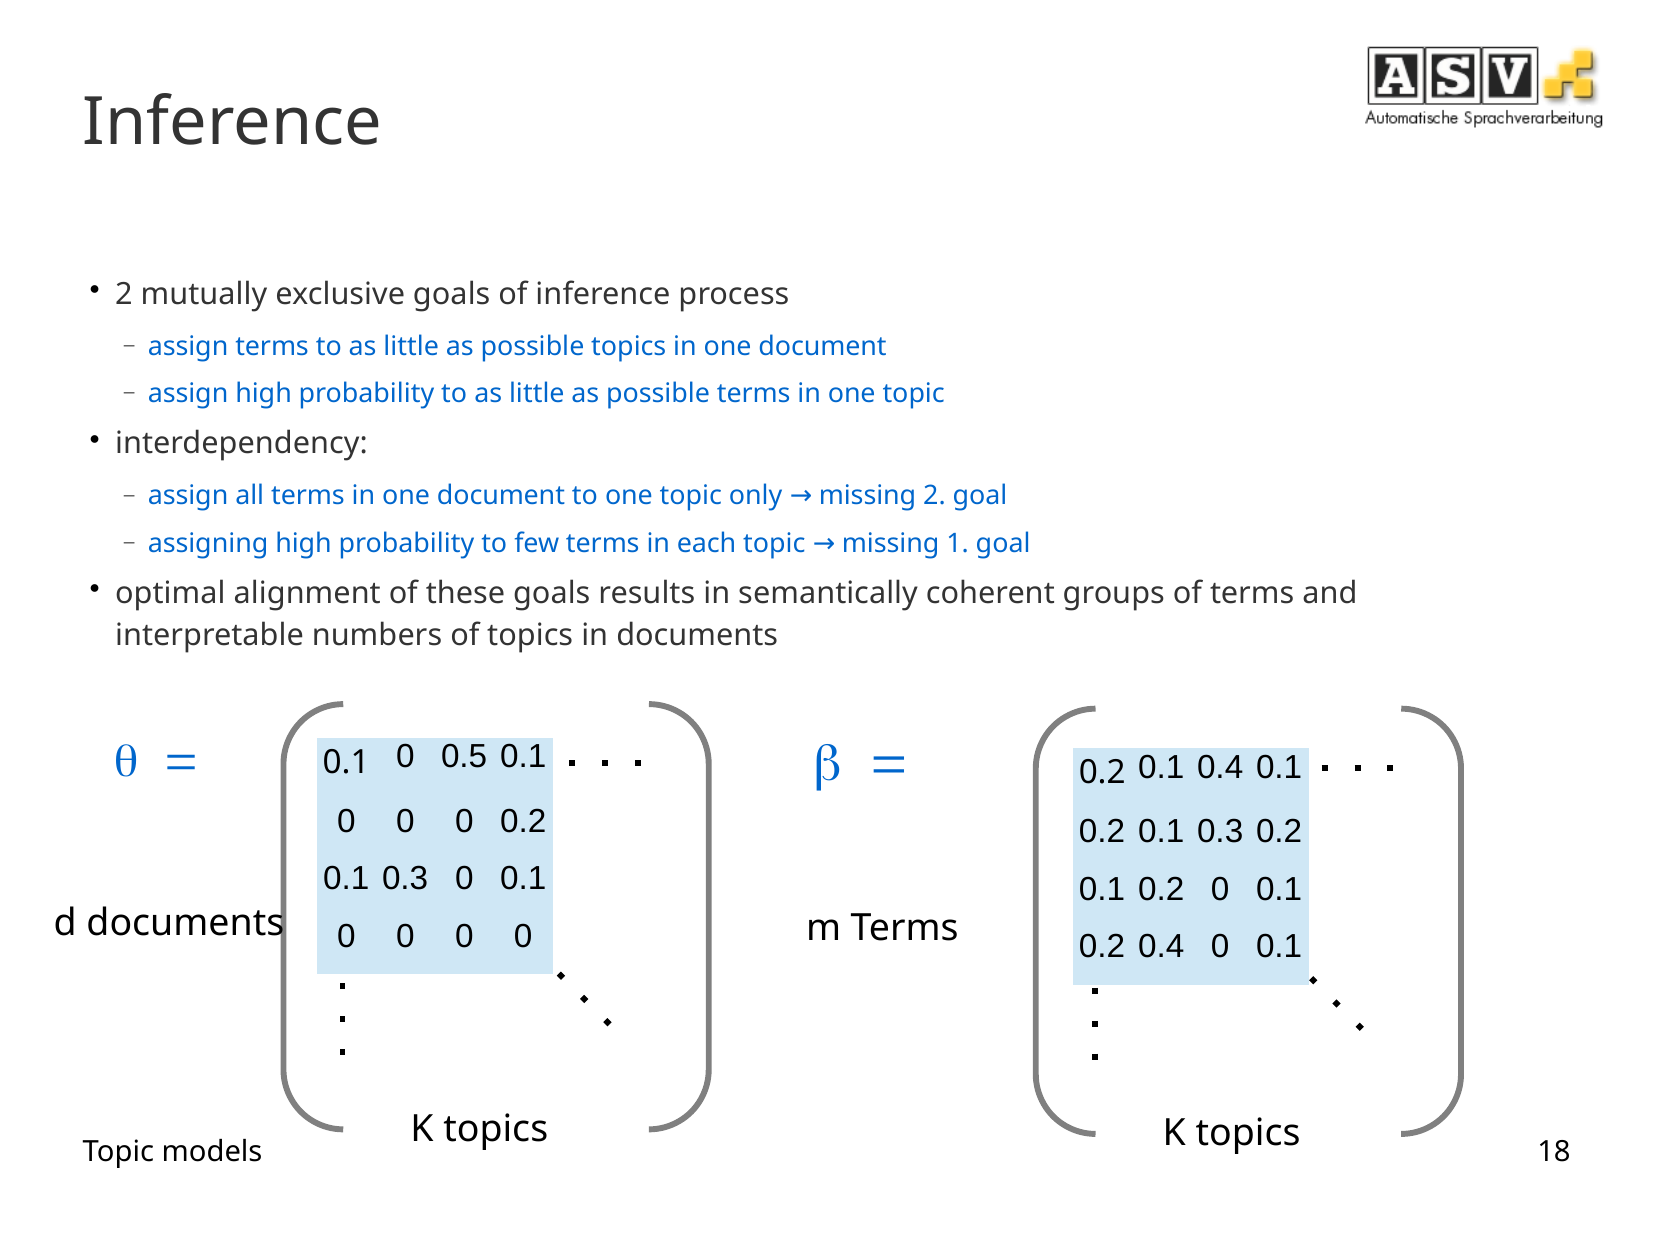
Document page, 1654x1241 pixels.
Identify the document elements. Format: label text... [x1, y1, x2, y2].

table_header 0.1 [494, 738, 553, 802]
table_cell 0.1 [494, 860, 553, 917]
table_cell 0.1 [1132, 813, 1191, 870]
text_box d documents [39, 888, 274, 953]
title Inference [82, 49, 1347, 189]
table_cell 0 [1191, 870, 1250, 927]
table_cell 0.2 [1073, 927, 1132, 985]
picture [1364, 43, 1605, 129]
table_cell 0.1 [1073, 870, 1132, 927]
table_cell 0.1 [1250, 927, 1309, 985]
table_cell 0 [376, 802, 435, 860]
table_header 0.2 [1073, 748, 1132, 813]
text_box β = [720, 744, 923, 831]
table_cell 0.3 [376, 860, 435, 917]
table_cell 0.1 [317, 860, 376, 917]
table_cell 0 [435, 802, 494, 860]
table_header 0.1 [1250, 748, 1309, 813]
text_box K topics [395, 1093, 555, 1158]
table_cell 0 [1191, 927, 1250, 985]
table_cell 0.2 [1132, 870, 1191, 927]
table_header 0.4 [1191, 748, 1250, 813]
table_cell 0.3 [1191, 813, 1250, 870]
table_cell 0 [435, 917, 494, 974]
table_header 0 [376, 738, 435, 802]
table_cell 0.2 [494, 802, 553, 860]
text_box K topics [1147, 1098, 1307, 1163]
table_cell 0 [317, 802, 376, 860]
table_cell 0.1 [1250, 870, 1309, 927]
table_header 0.5 [435, 738, 494, 802]
table_header 0.1 [1132, 748, 1191, 813]
list 2 mutually exclusive goals of inference process assign terms to as little as possible topics in one document assign high probability to as little as possible terms in one topic interdependency: assign all terms in one document to one topic only → missing 2. goal assigning high probability to few terms in each topic → missing 1. goal optimal alignment of these goals results in semantically coherent groups of terms and interpretable numbers of topics in documents [82, 271, 1538, 662]
table_cell 0.4 [1132, 927, 1191, 985]
text_box  = [0, 744, 201, 831]
text_box m Terms [791, 893, 1024, 957]
table_cell 0 [317, 917, 376, 974]
table_cell 0.2 [1250, 813, 1309, 870]
table_header 0.1 [317, 738, 376, 802]
table_cell 0 [494, 917, 553, 974]
table_cell 0 [435, 860, 494, 917]
table_cell 0.2 [1073, 813, 1132, 870]
table_cell 0 [376, 917, 435, 974]
